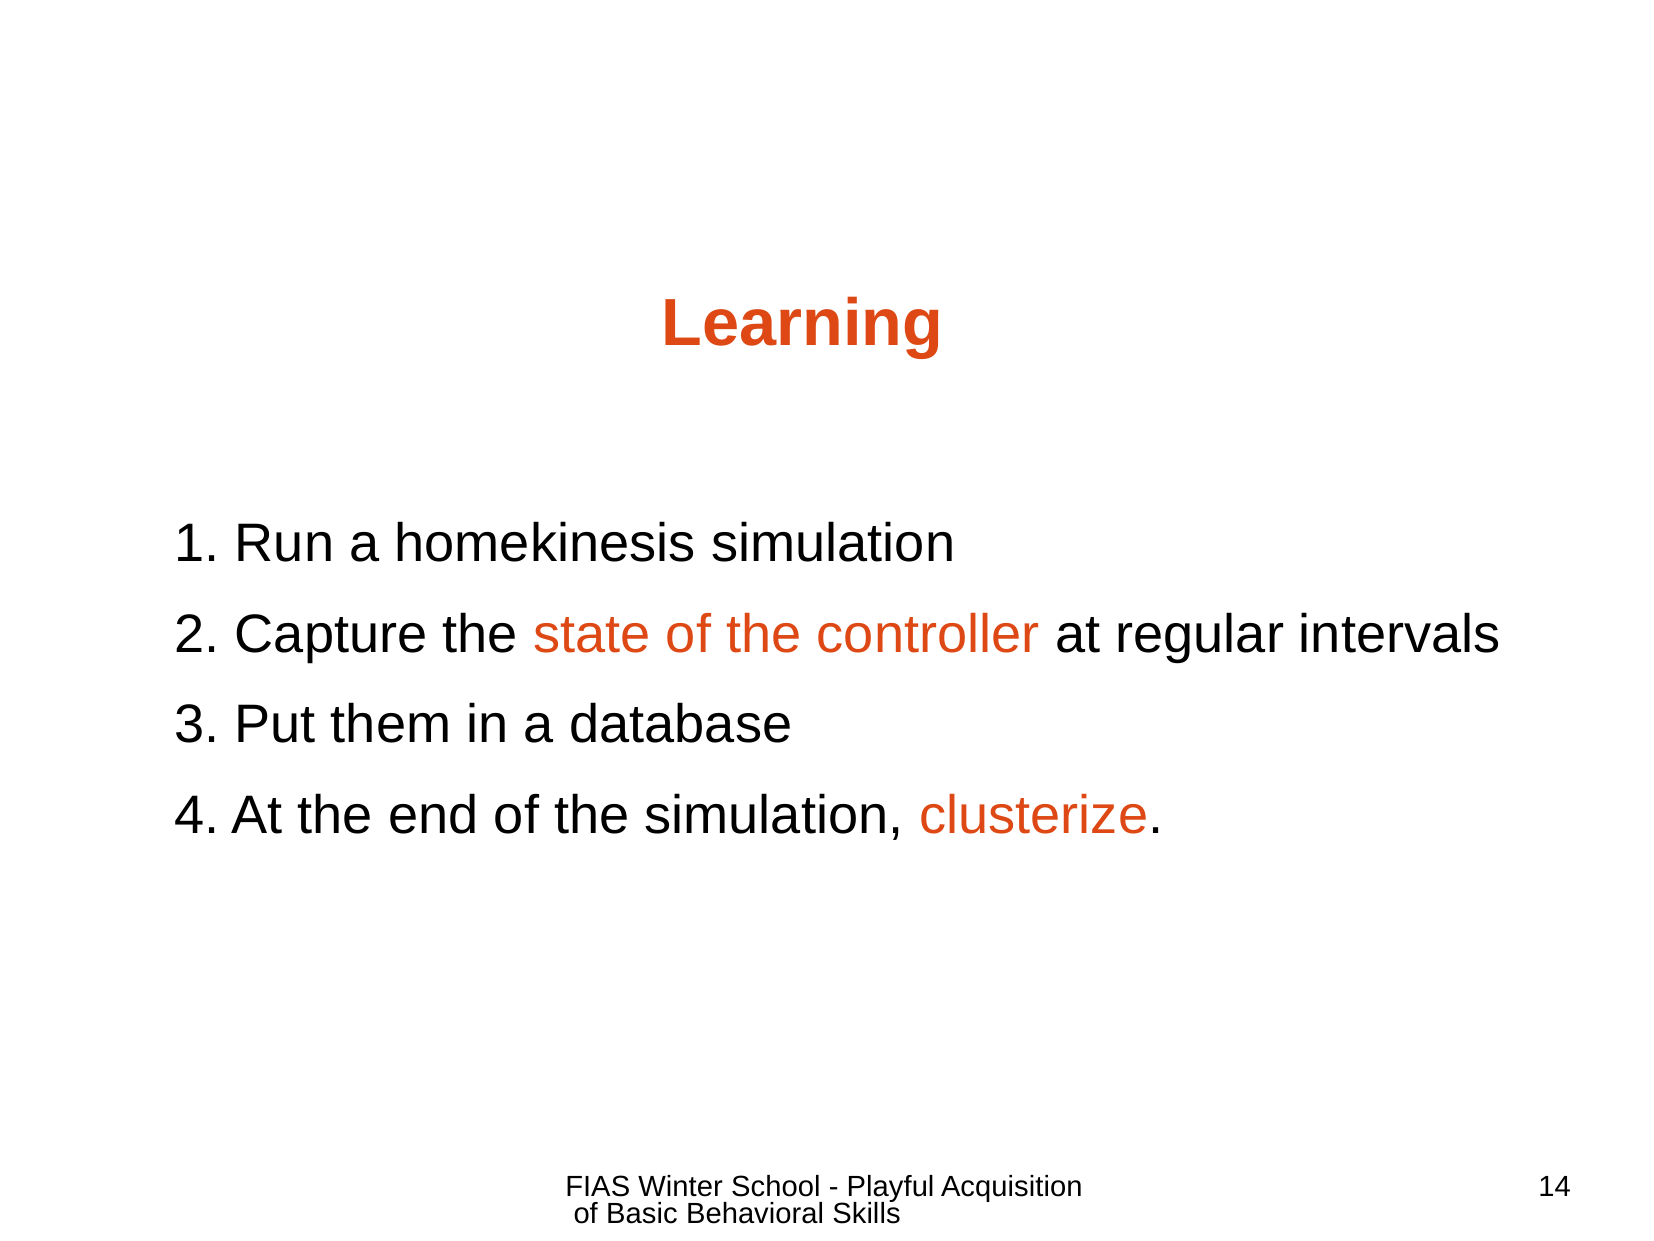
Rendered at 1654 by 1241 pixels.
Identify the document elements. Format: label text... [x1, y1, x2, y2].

text_box 1. Run a homekinesis simulation 2. Capture the state of the controller at regular intervals 3. Put them in a database 4. At the end of the simulation, clusterize. [174, 497, 1516, 831]
text_box Learning [615, 285, 991, 361]
